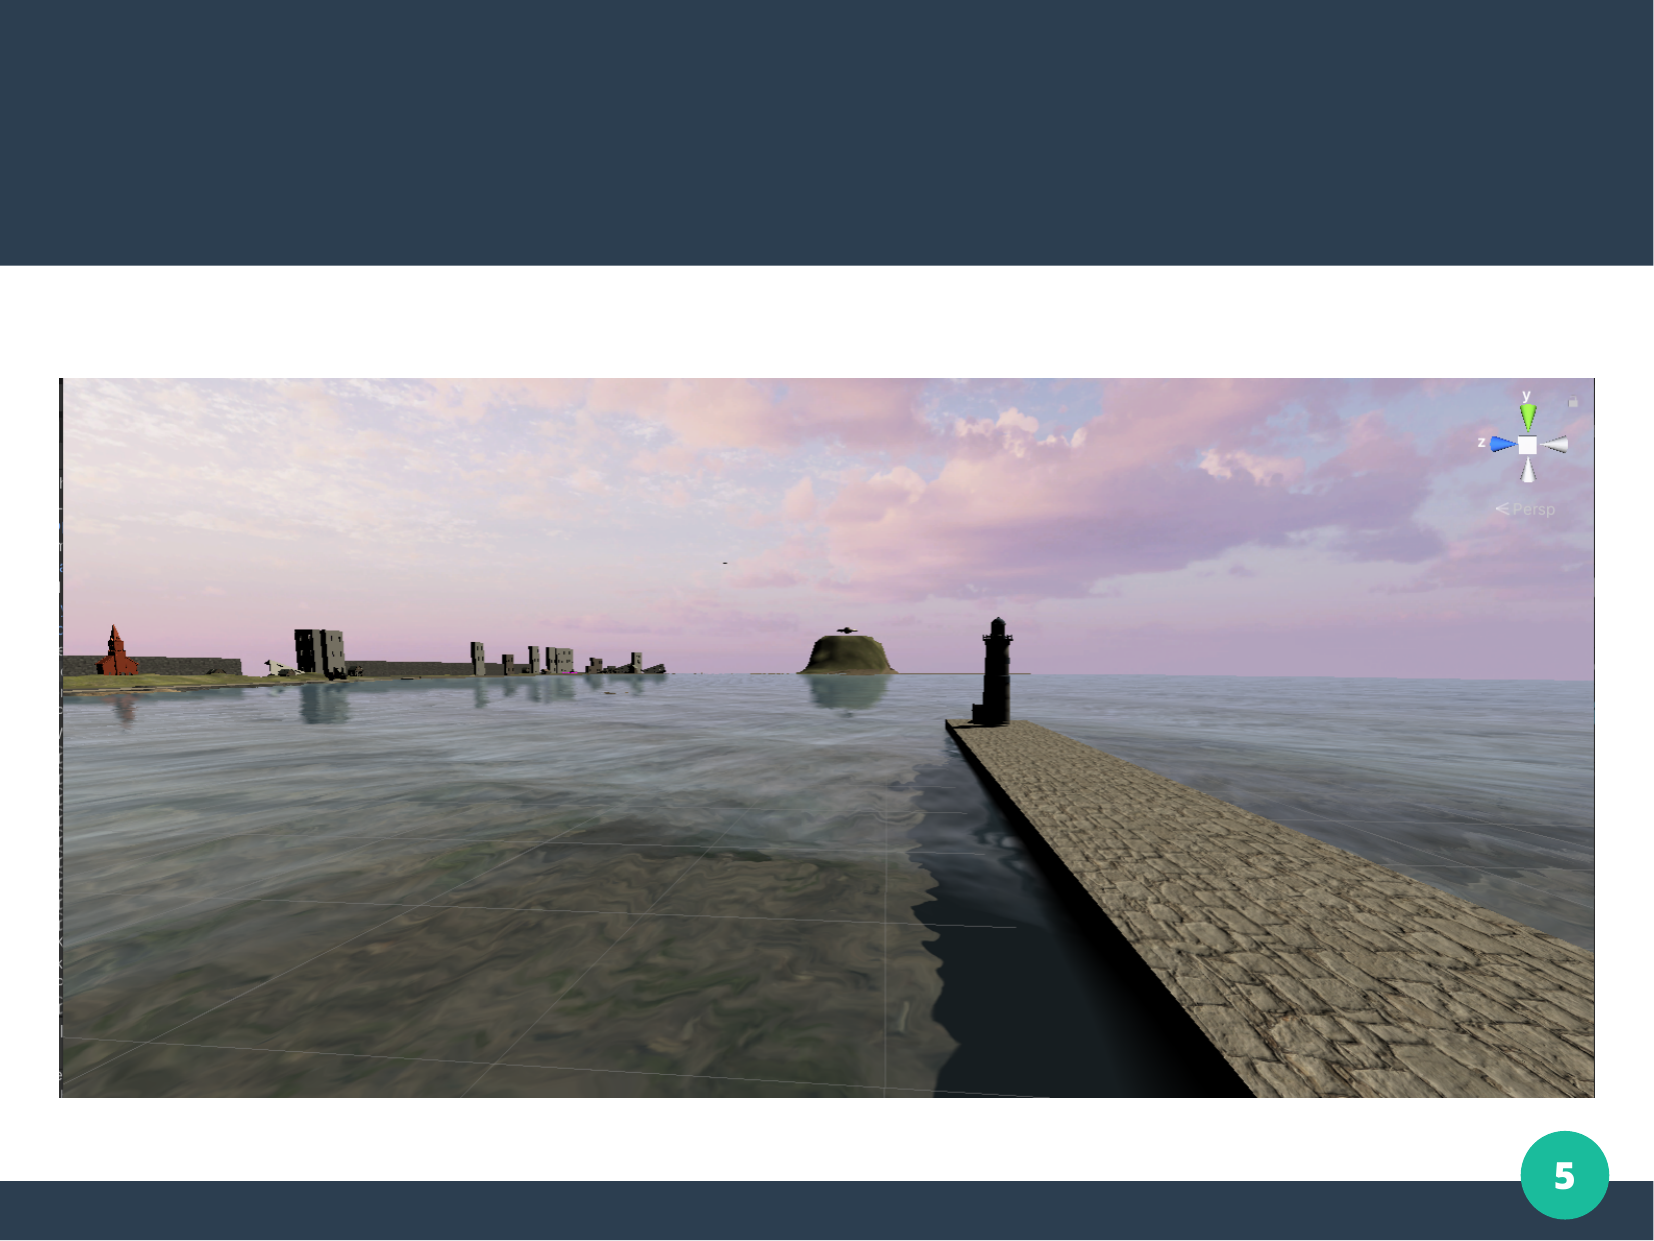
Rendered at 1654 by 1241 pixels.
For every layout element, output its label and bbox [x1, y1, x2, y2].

picture [59, 378, 1595, 1098]
